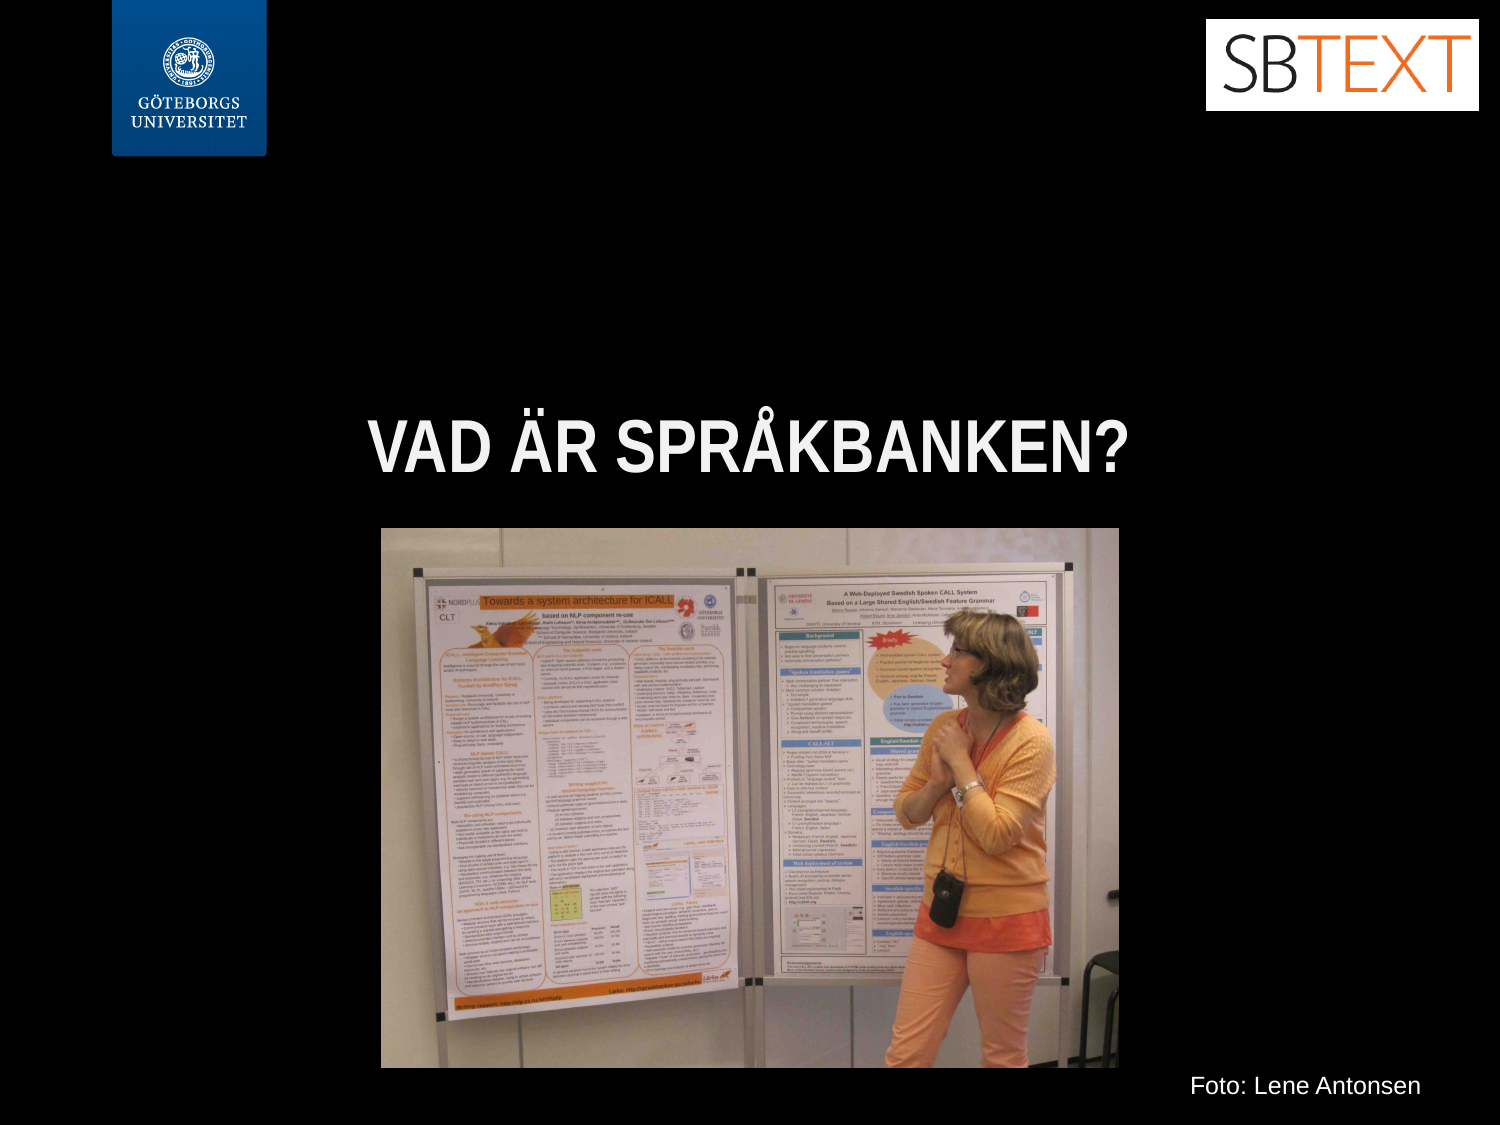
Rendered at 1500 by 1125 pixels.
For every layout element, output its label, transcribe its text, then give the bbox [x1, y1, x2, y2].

text_box Foto: Lene Antonsen [1175, 1061, 1459, 1107]
title Vad är språkbanken? [88, 397, 1412, 528]
picture [1206, 19, 1479, 111]
picture [110, 0, 268, 159]
picture [381, 528, 1119, 1068]
